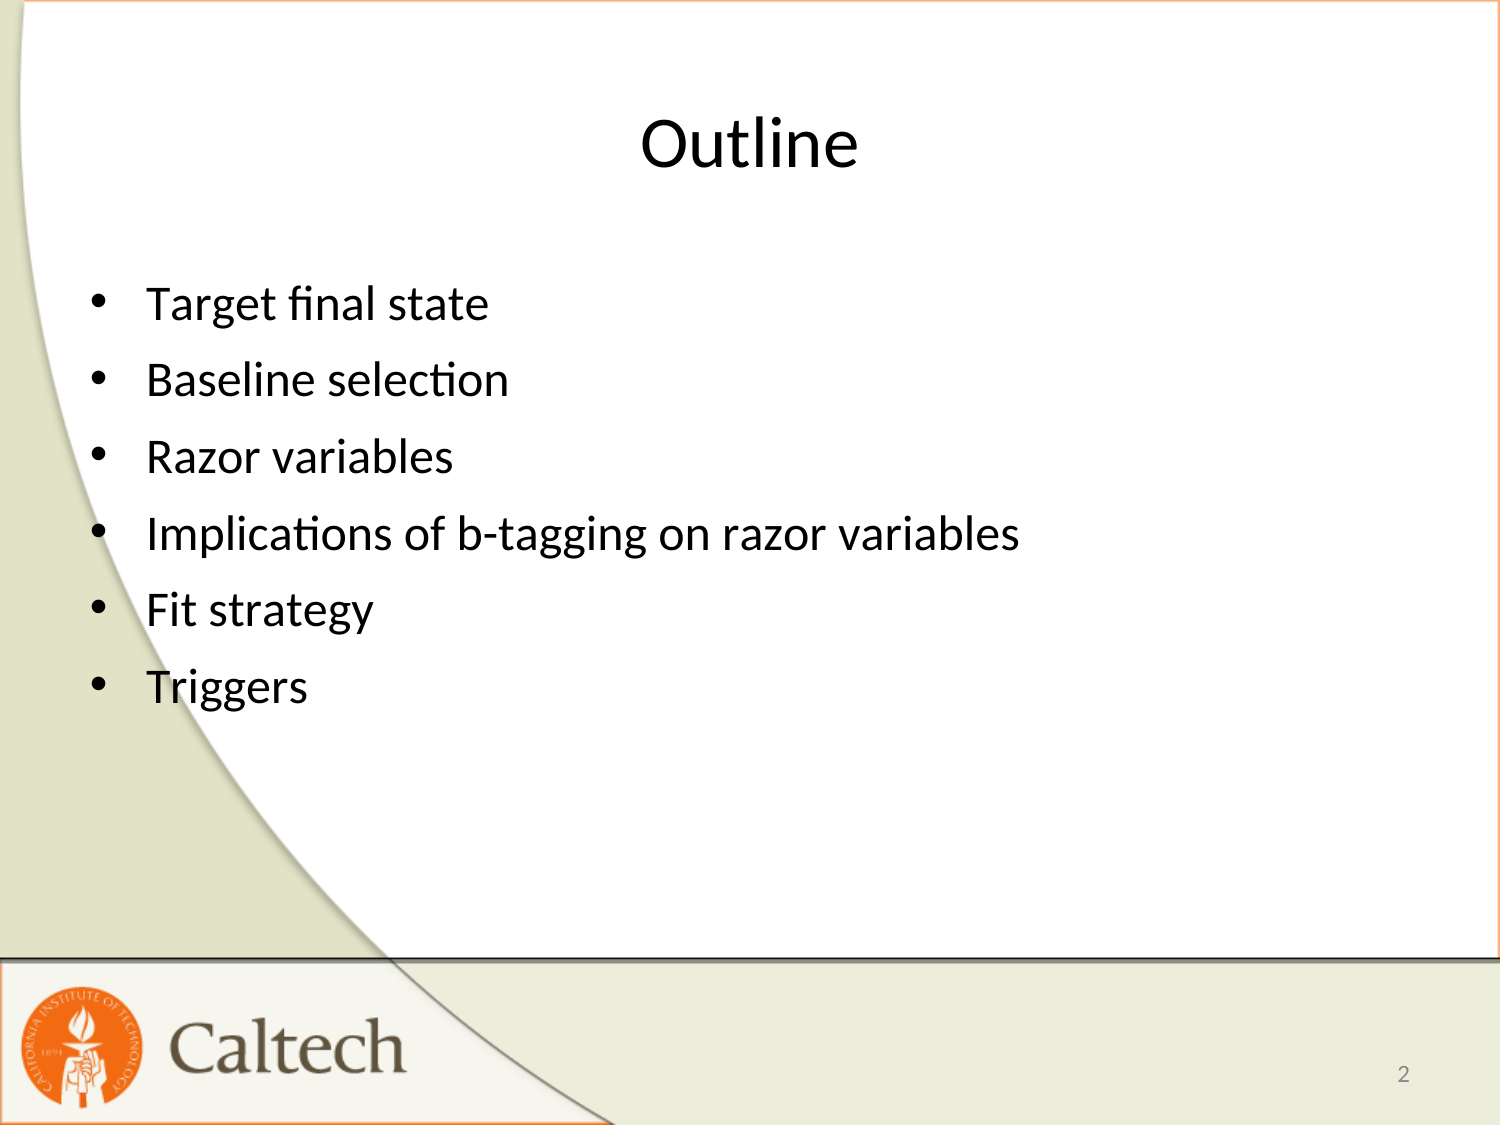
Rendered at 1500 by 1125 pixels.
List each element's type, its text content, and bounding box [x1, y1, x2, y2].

list Target final state Baseline selection Razor variables Implications of b-tagging on razor variables Fit strategy Triggers [75, 262, 1426, 1006]
picture [0, 0, 1500, 1125]
title Outline [75, 13, 1426, 262]
